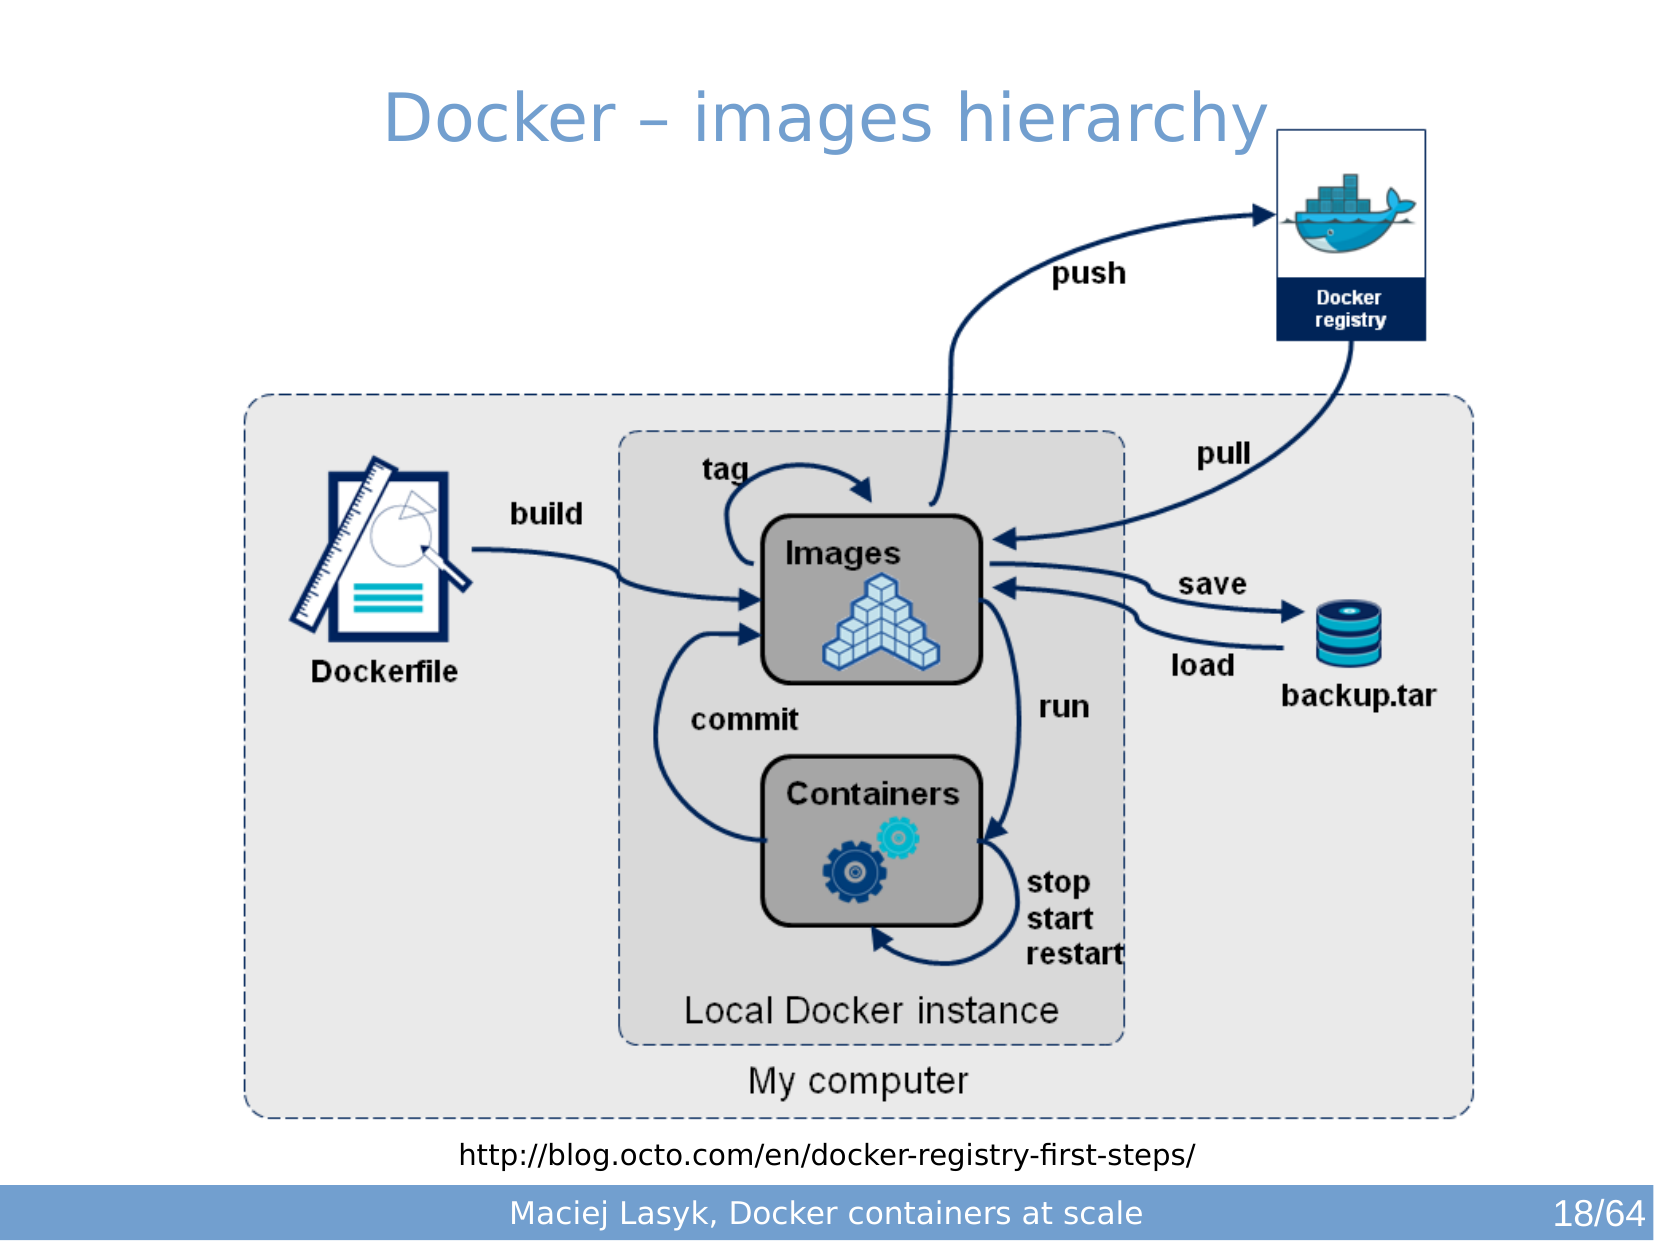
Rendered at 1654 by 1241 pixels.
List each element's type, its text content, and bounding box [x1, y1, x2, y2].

text_box 18/64 [1527, 1185, 1654, 1241]
text_box http://blog.octo.com/en/docker-registry-first-steps/ [443, 1130, 1210, 1180]
picture [225, 115, 1487, 1132]
text_box [0, 1185, 1527, 1241]
text_box Maciej Lasyk, Docker containers at scale [494, 1188, 1160, 1240]
text_box Docker – images hierarchy [367, 72, 1286, 166]
